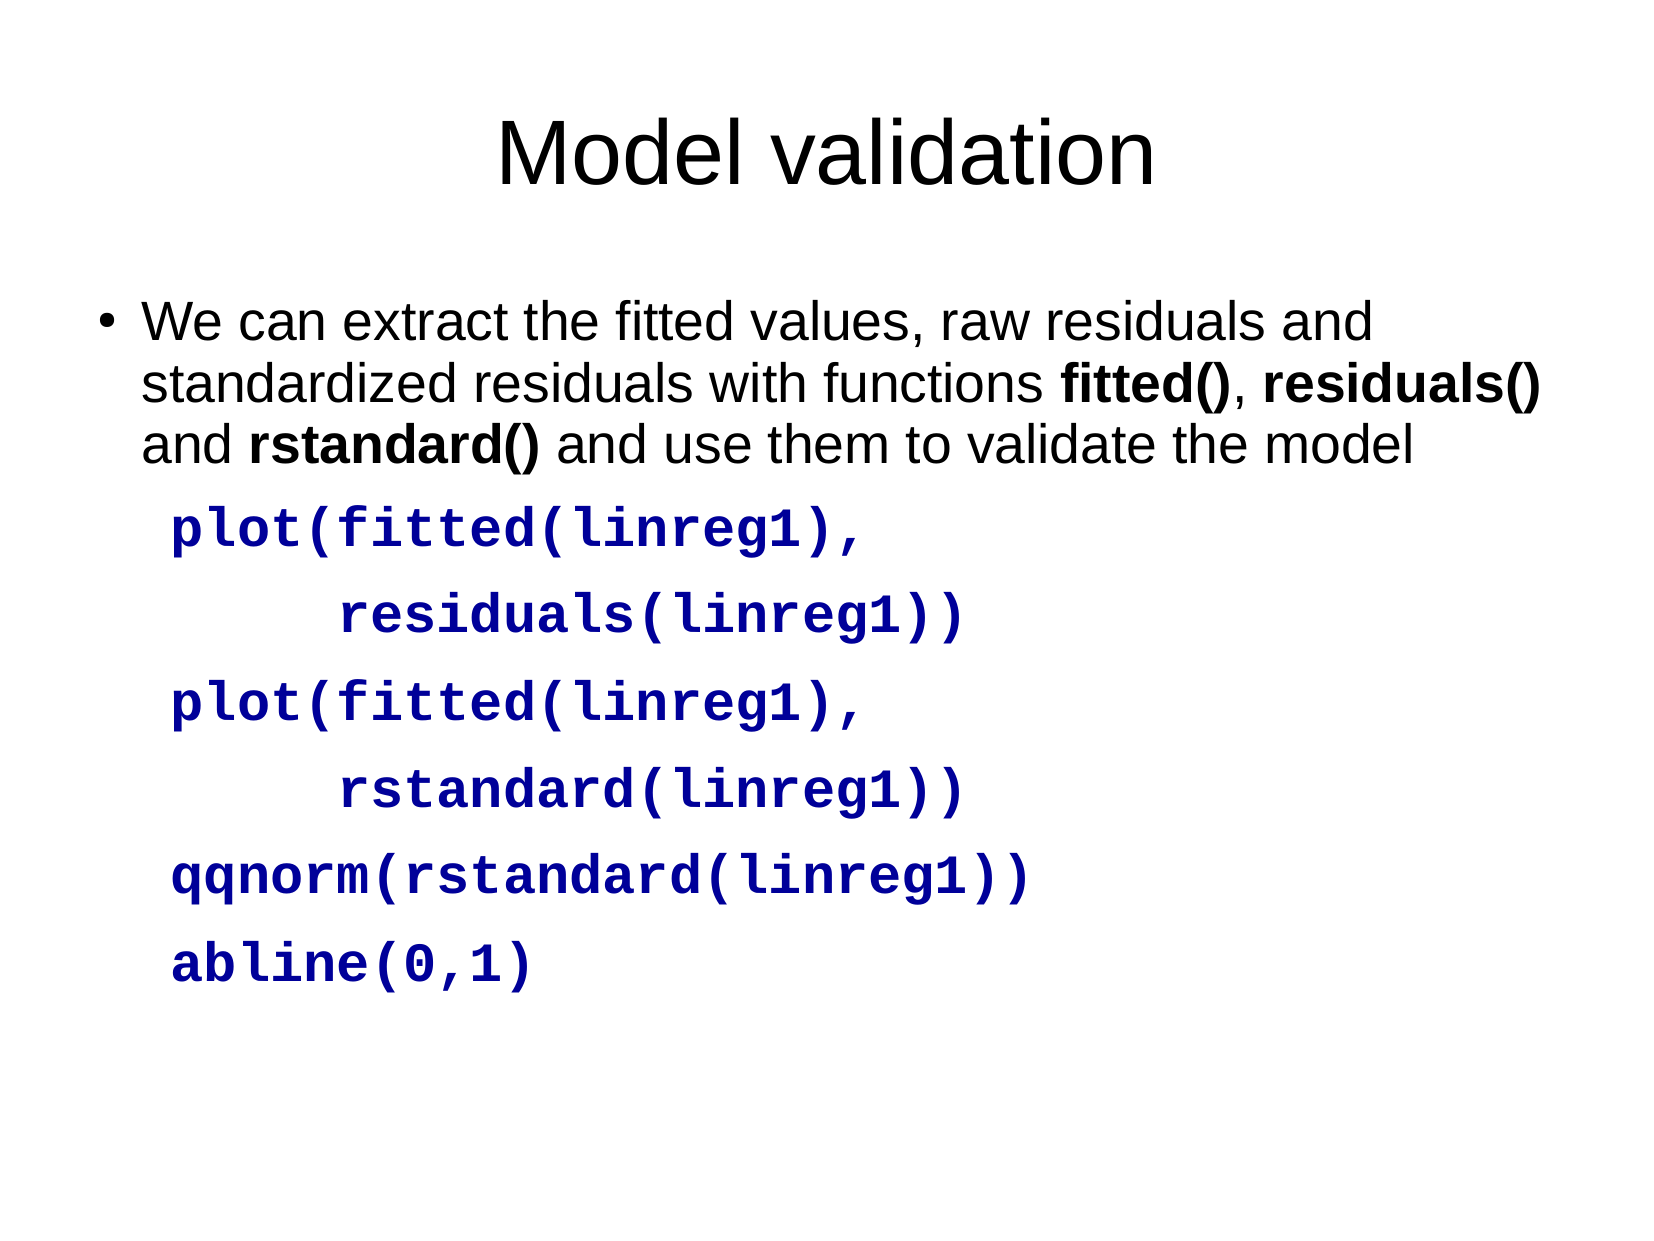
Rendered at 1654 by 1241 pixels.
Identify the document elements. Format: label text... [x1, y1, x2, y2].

title Model validation [82, 49, 1571, 257]
list We can extract the fitted values, raw residuals and standardized residuals with functions fitted(), residuals() and rstandard() and use them to validate the model plot(fitted(linreg1), residuals(linreg1)) plot(fitted(linreg1), rstandard(linreg1)) qqnorm(rstandard(linreg1)) abline(0,1) [82, 290, 1571, 1010]
